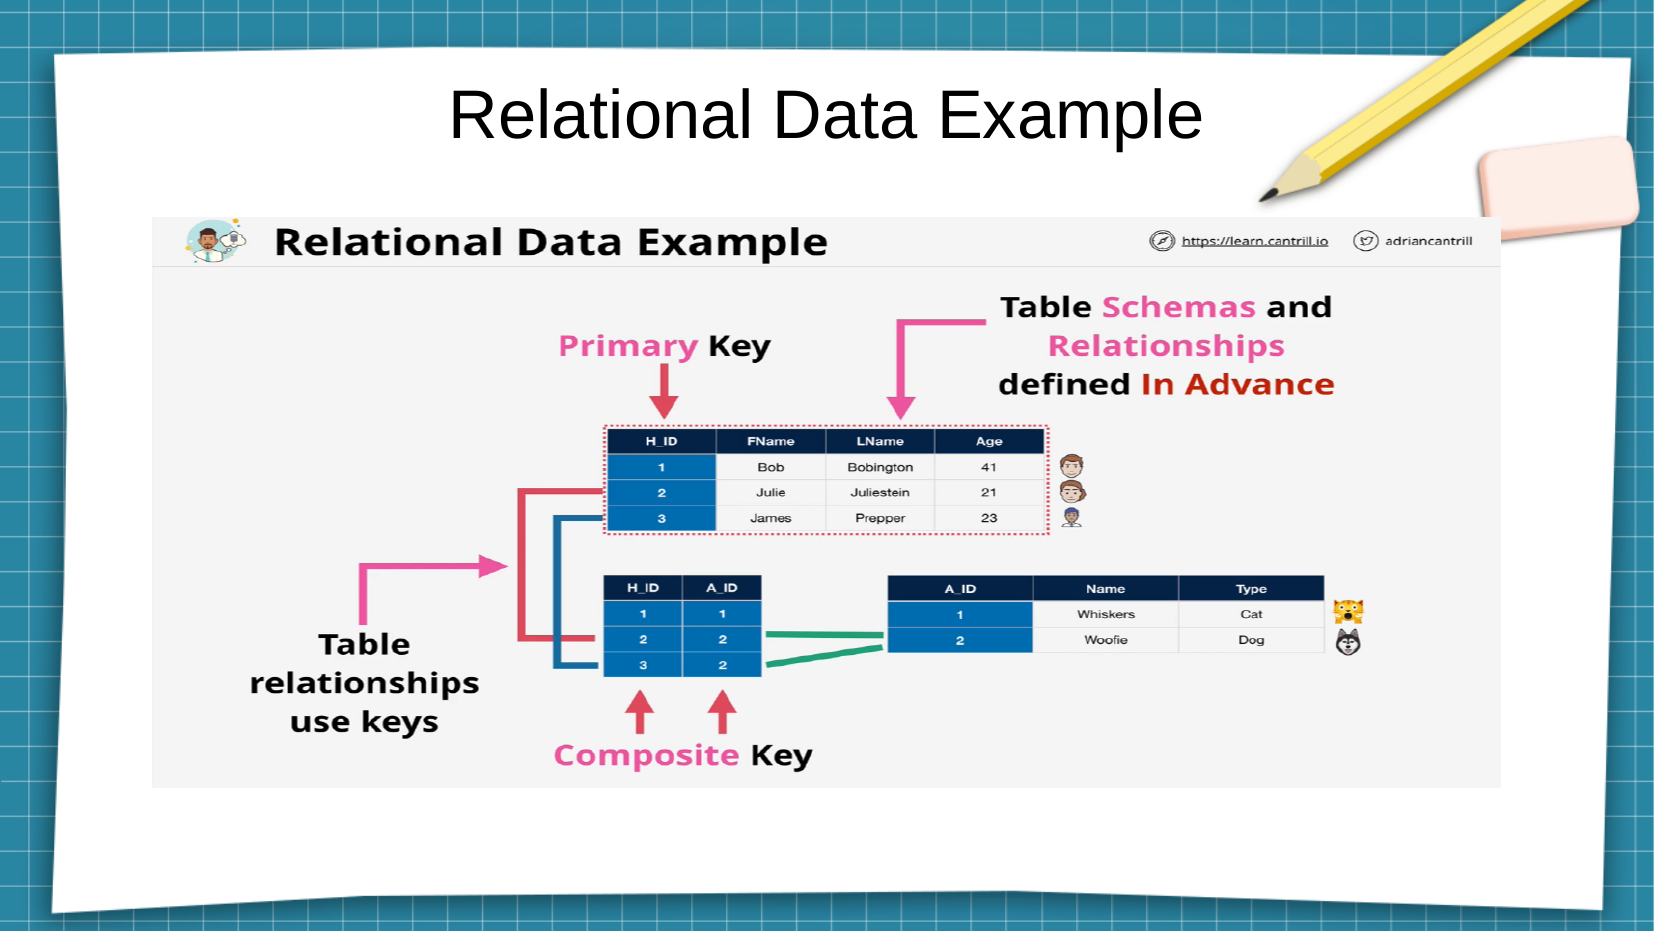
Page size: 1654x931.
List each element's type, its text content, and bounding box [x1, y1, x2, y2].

title Relational Data Example [82, 37, 1571, 193]
picture [0, 0, 1654, 931]
